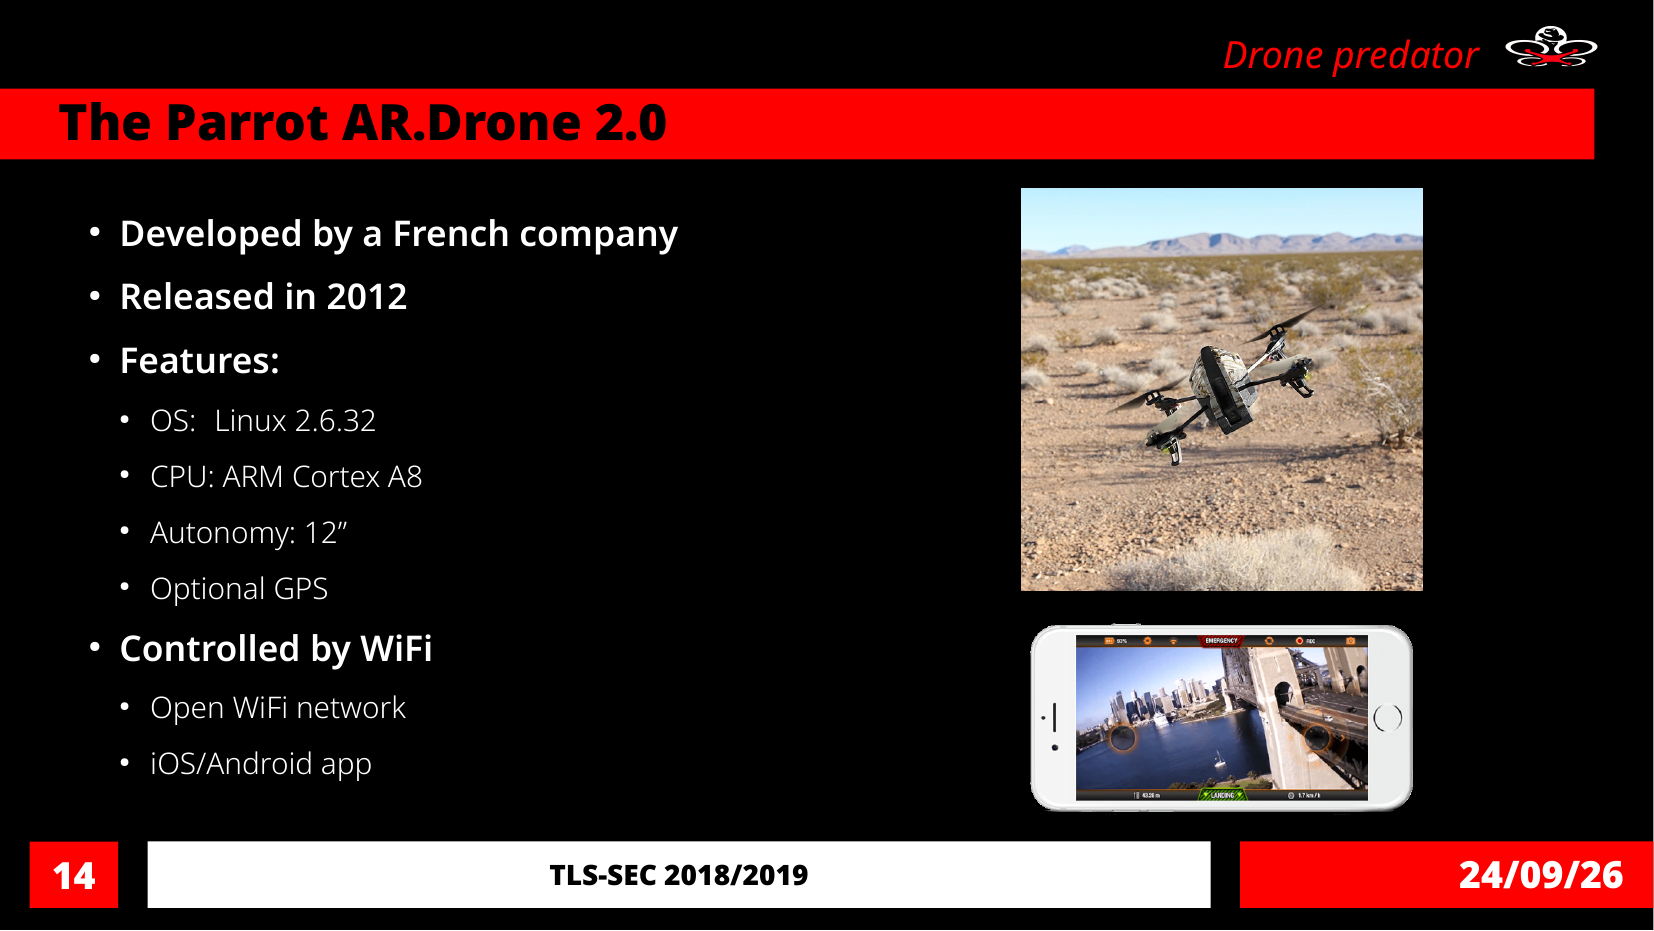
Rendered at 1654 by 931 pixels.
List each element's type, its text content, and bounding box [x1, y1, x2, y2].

list Developed by a French company Released in 2012 Features: OS: Linux 2.6.32 CPU: ARM Cortex A8 Autonomy: 12” Optional GPS Controlled by WiFi Open WiFi network iOS/Android app [88, 208, 824, 784]
picture [1021, 188, 1423, 591]
title The Parrot AR.Drone 2.0 [59, 44, 1595, 156]
picture [950, 602, 1494, 838]
picture [1488, 15, 1617, 80]
